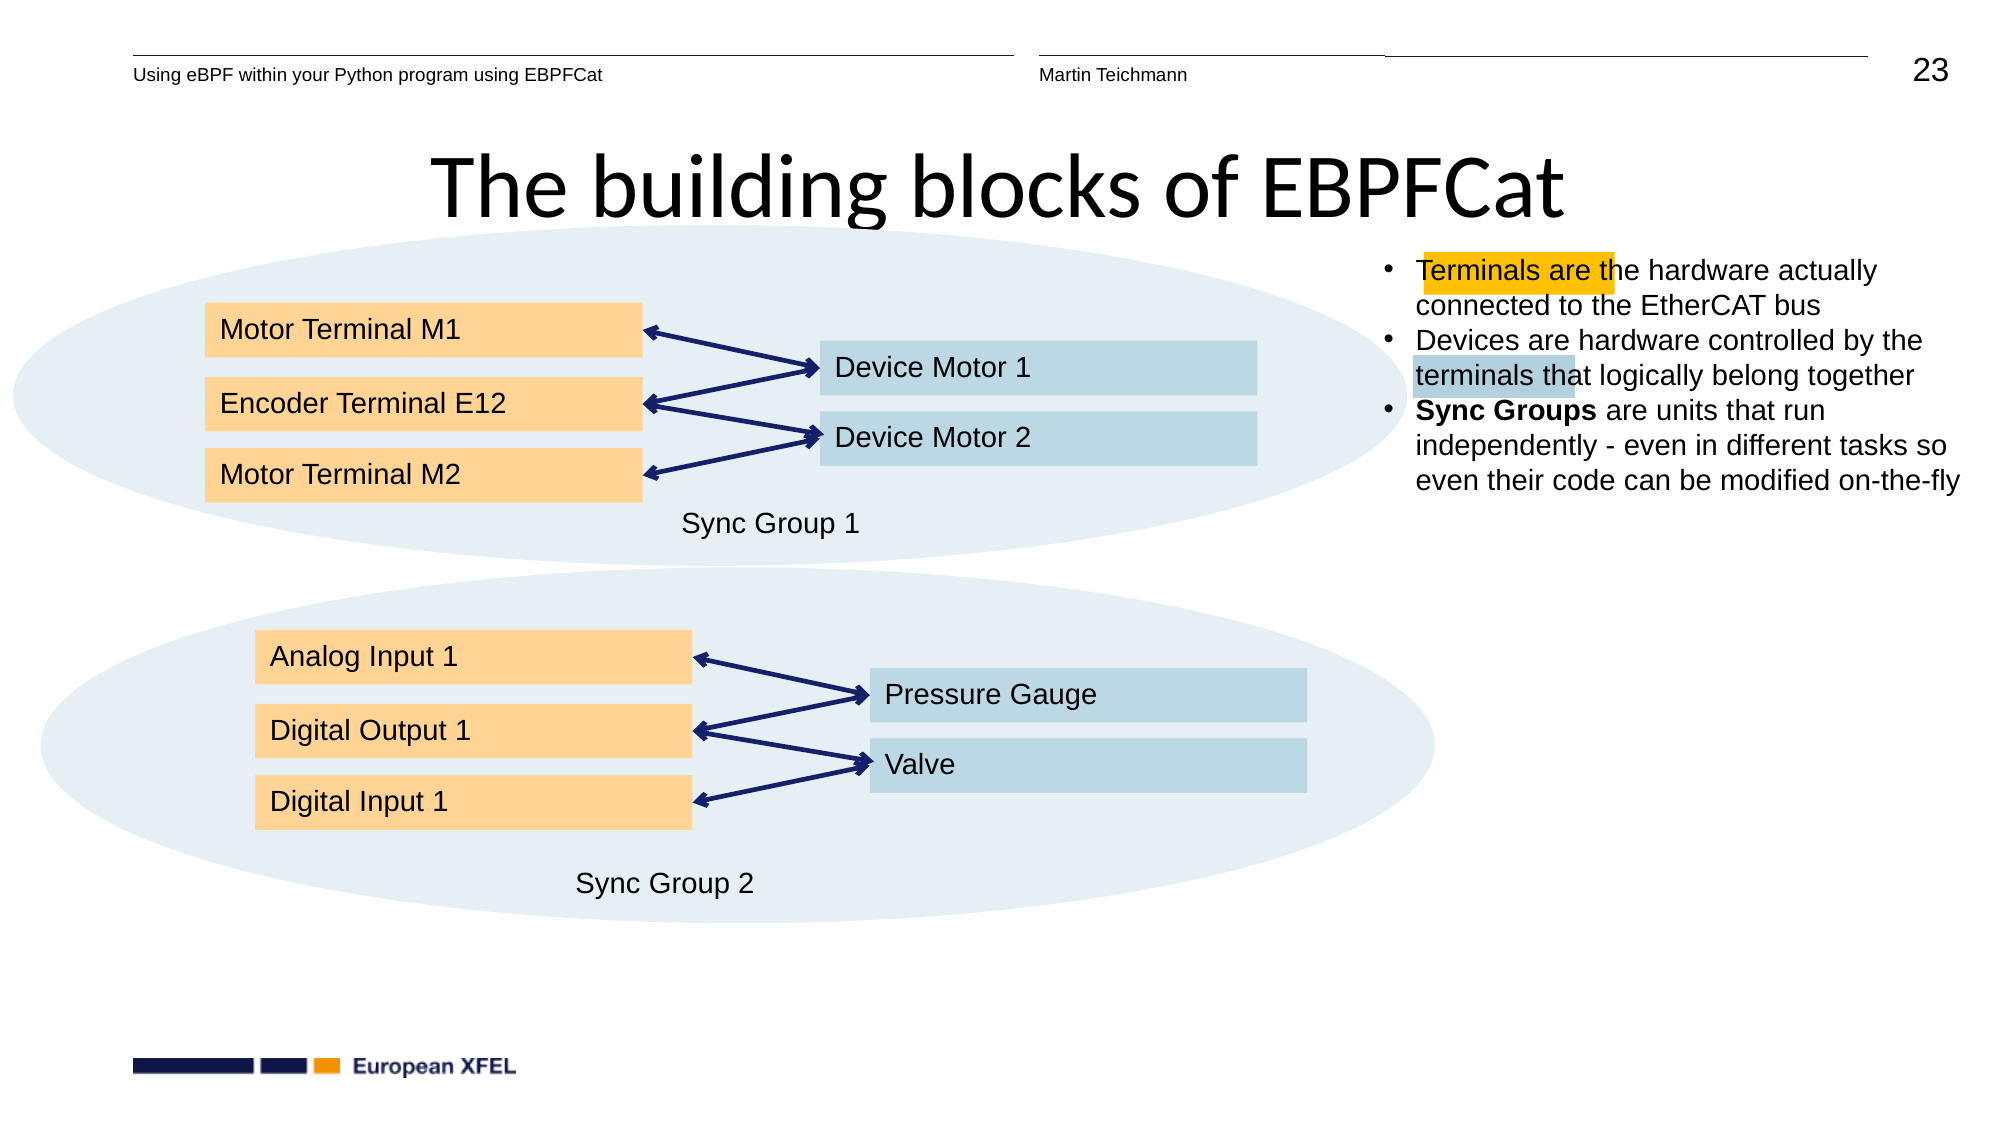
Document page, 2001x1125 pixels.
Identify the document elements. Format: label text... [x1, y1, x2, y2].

text_box Digital Input 1 [255, 775, 693, 830]
text_box Motor Terminal M2 [205, 448, 643, 503]
text_box Encoder Terminal E12 [205, 376, 643, 432]
text_box Sync Group 2 [560, 856, 1067, 907]
text_box Digital Output 1 [255, 703, 693, 759]
title The building blocks of EBPFCat [133, 116, 1866, 244]
text_box Device Motor 1 [819, 340, 1258, 396]
text_box Terminals are the hardware actually connected to the EtherCAT bus Devices are hardware controlled by the terminals that logically belong together Sync Groups are units that run independently - even in different tasks so even their code can be modified on-the-fly [1368, 243, 2000, 539]
text_box Analog Input 1 [255, 629, 693, 685]
text_box [12, 224, 1368, 566]
text_box Sync Group 1 [666, 497, 1173, 548]
picture [133, 1058, 516, 1078]
text_box Motor Terminal M1 [205, 302, 643, 358]
text_box Pressure Gauge [869, 667, 1308, 723]
text_box Valve [869, 738, 1308, 793]
text_box [40, 567, 1435, 924]
text_box Device Motor 2 [819, 411, 1258, 466]
